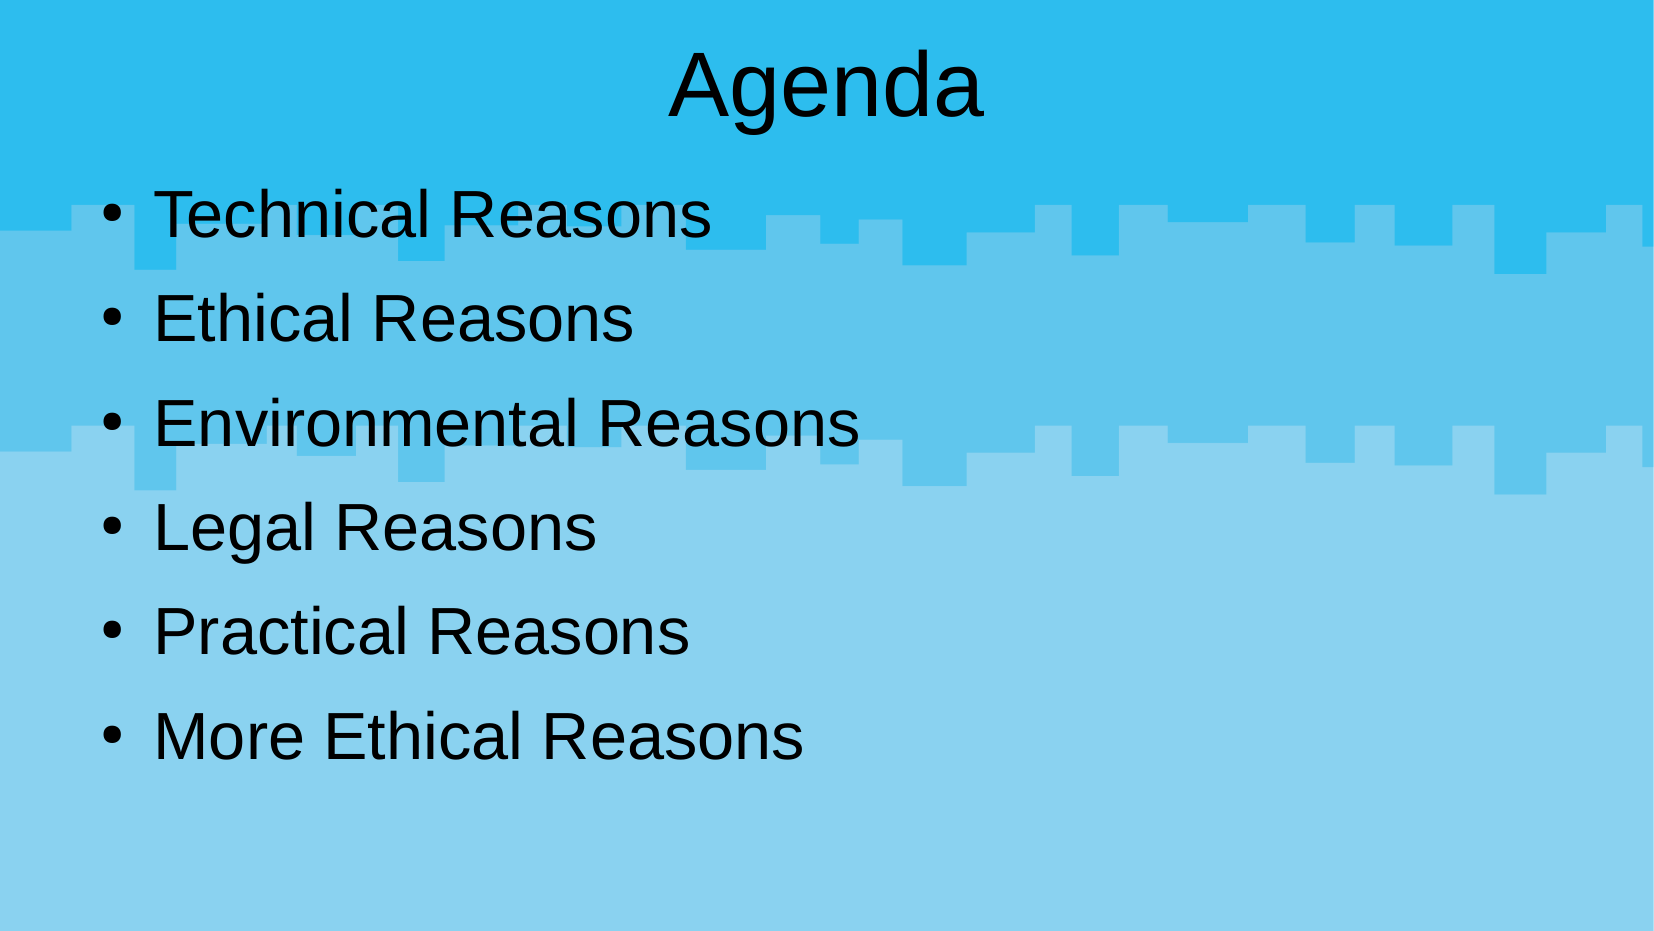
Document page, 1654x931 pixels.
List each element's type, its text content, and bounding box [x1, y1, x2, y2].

picture [0, 0, 1654, 931]
title Agenda [82, 7, 1571, 163]
list Technical Reasons Ethical Reasons Environmental Reasons Legal Reasons Practical Reasons More Ethical Reasons [82, 177, 1571, 827]
